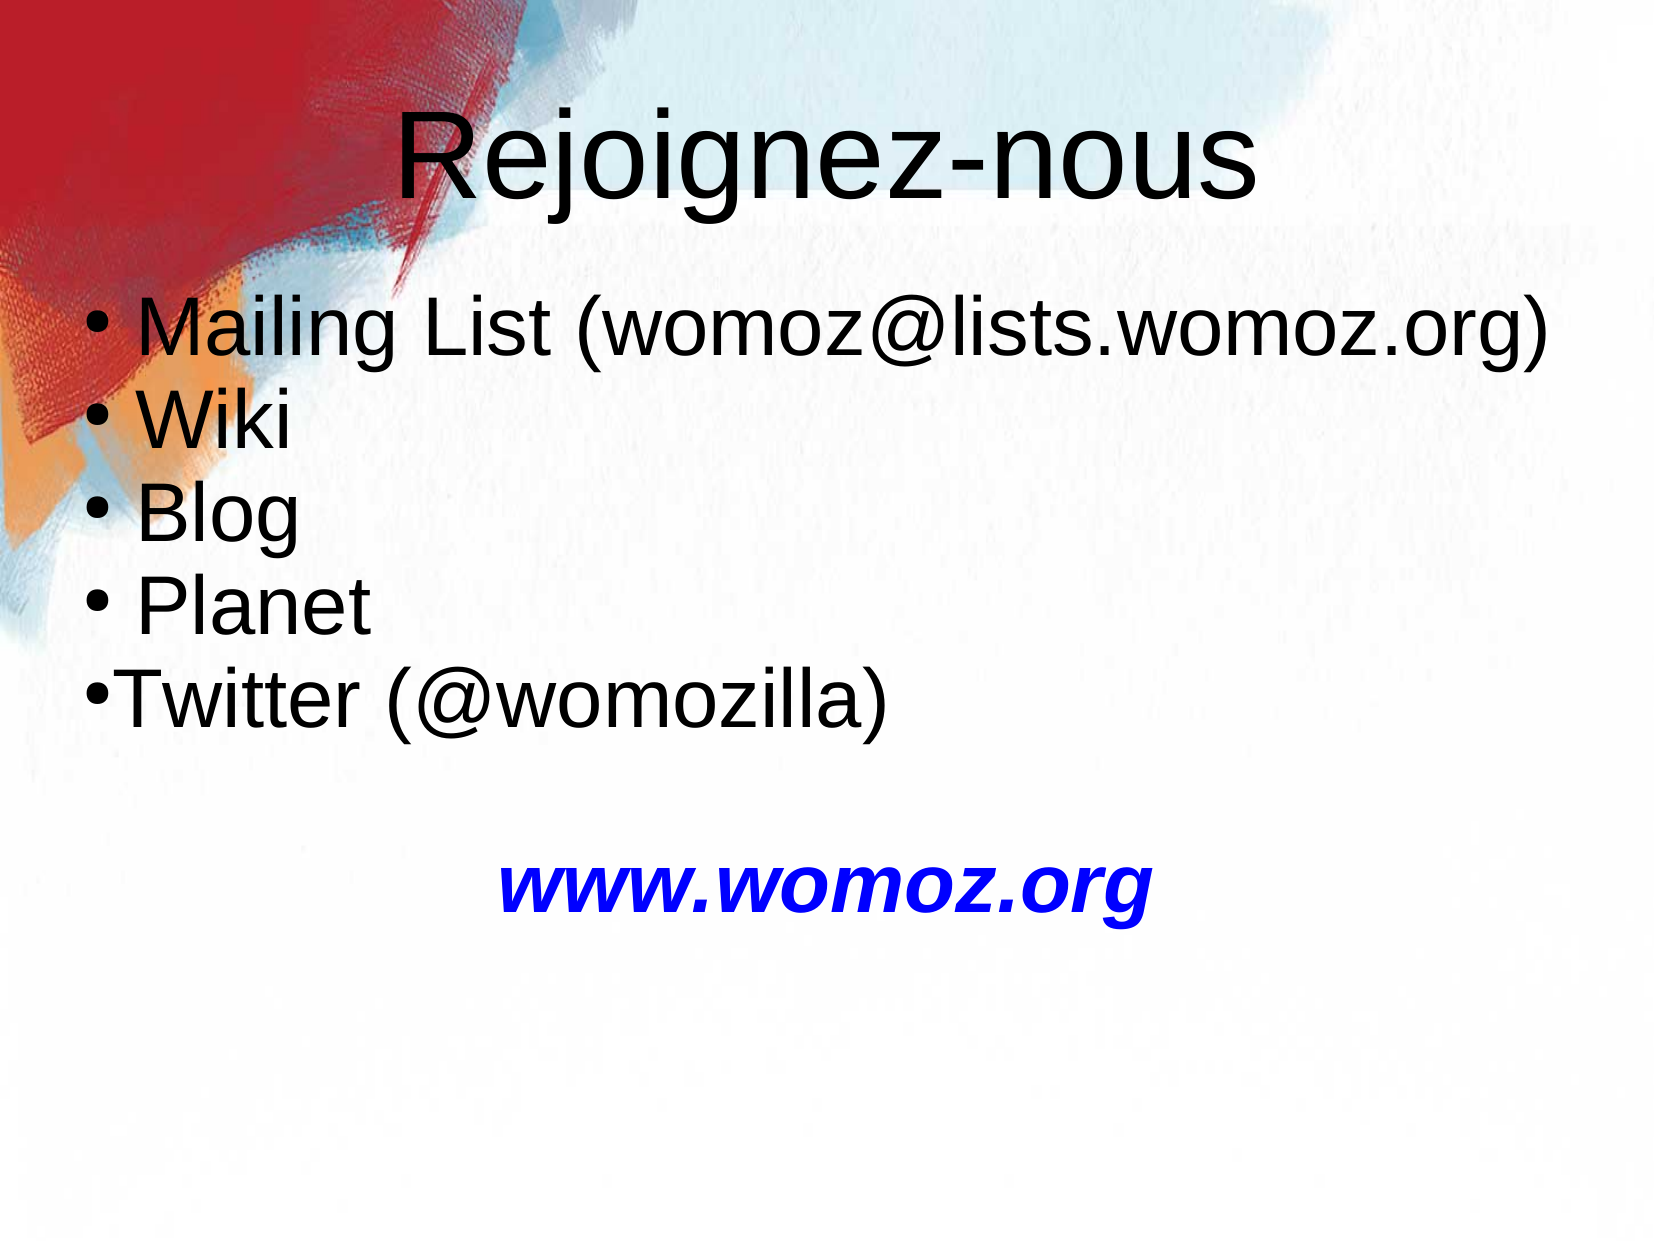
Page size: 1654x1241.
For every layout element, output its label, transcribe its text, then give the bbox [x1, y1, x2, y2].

title Rejoignez-nous [82, 49, 1571, 257]
picture [0, 0, 1654, 1241]
subtitle Mailing List (womoz@lists.womoz.org) Wiki Blog Planet Twitter (@womozilla) www.womoz.org [82, 275, 1571, 1025]
